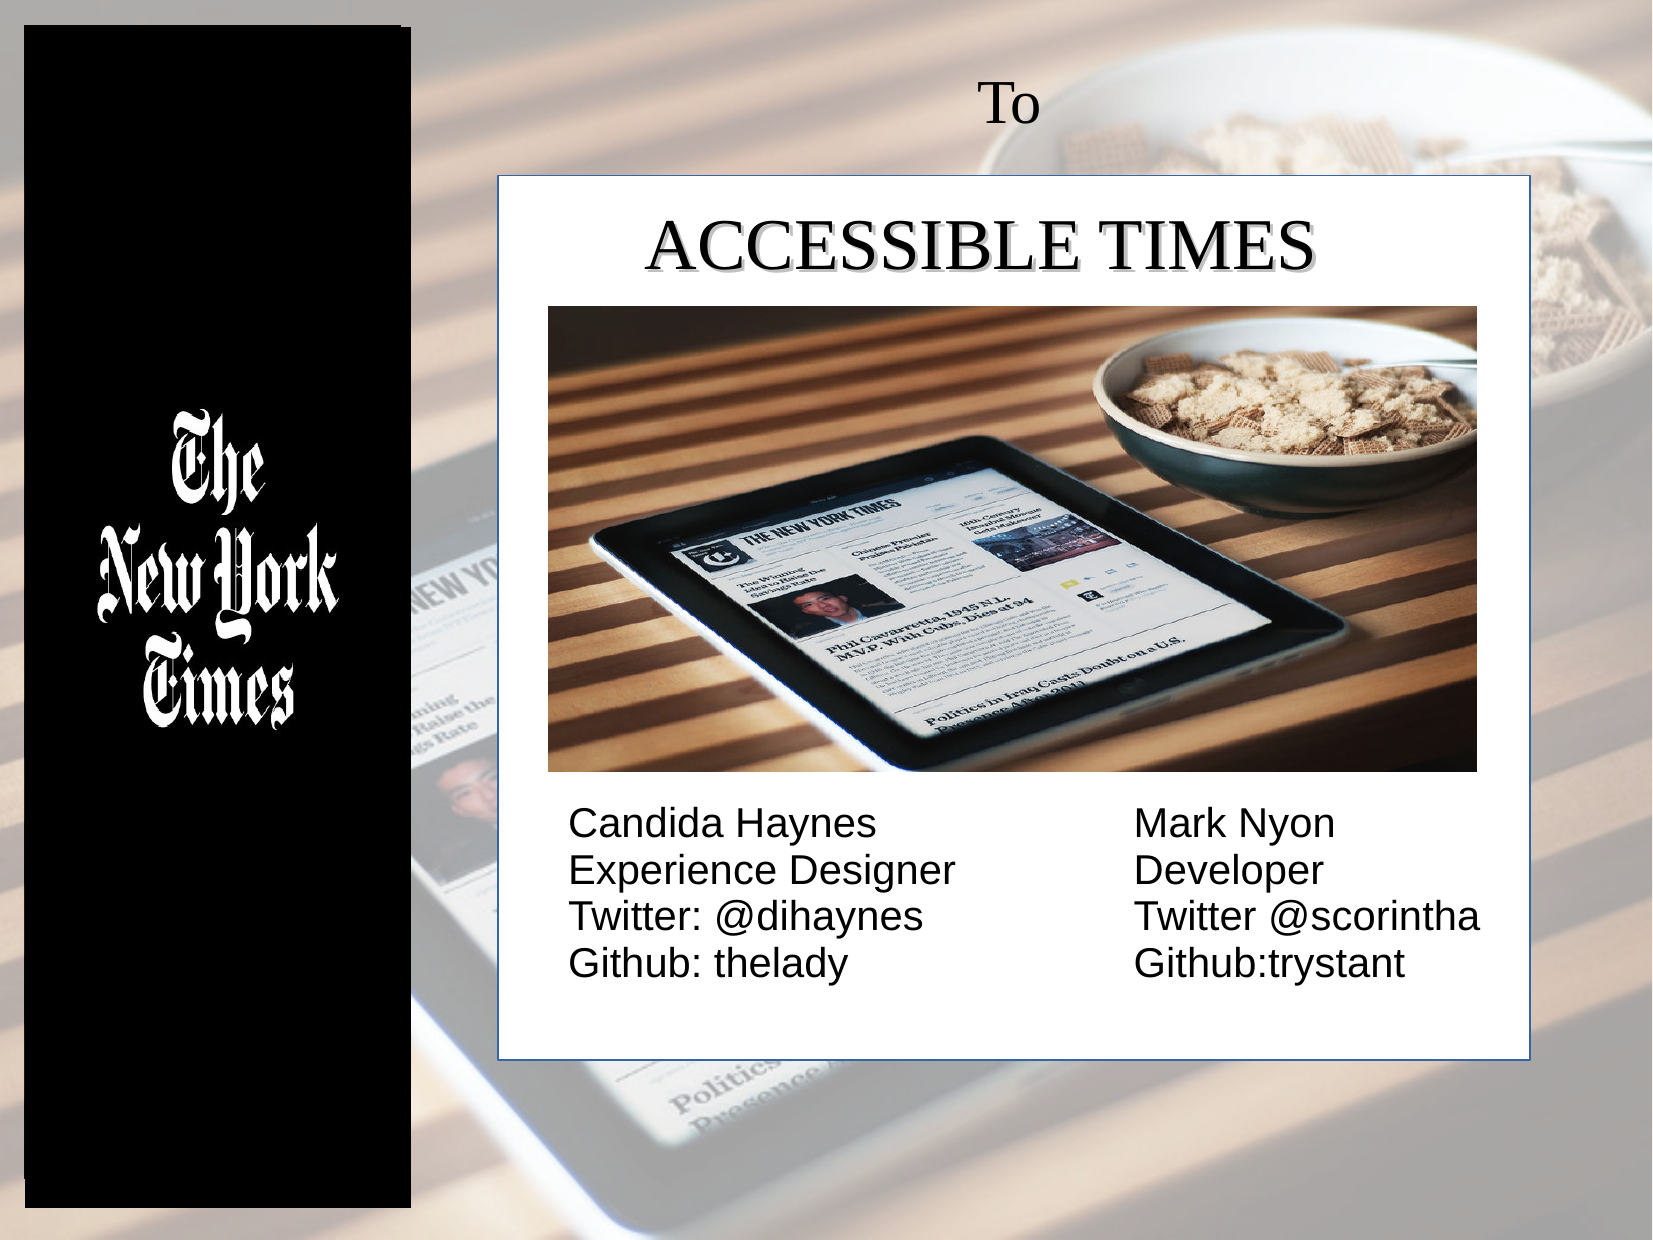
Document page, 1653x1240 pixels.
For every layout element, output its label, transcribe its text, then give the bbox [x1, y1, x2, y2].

text_box To [969, 60, 1050, 145]
picture [0, 0, 1653, 1240]
picture [548, 306, 1477, 772]
text_box Mark Nyon Developer Twitter @scorintha Github:trystant [1126, 793, 1488, 995]
text_box ACCESSIBLE TIMES [237, 204, 1653, 286]
text_box Candida Haynes Experience Designer Twitter: @dihaynes Github: thelady [560, 793, 964, 995]
